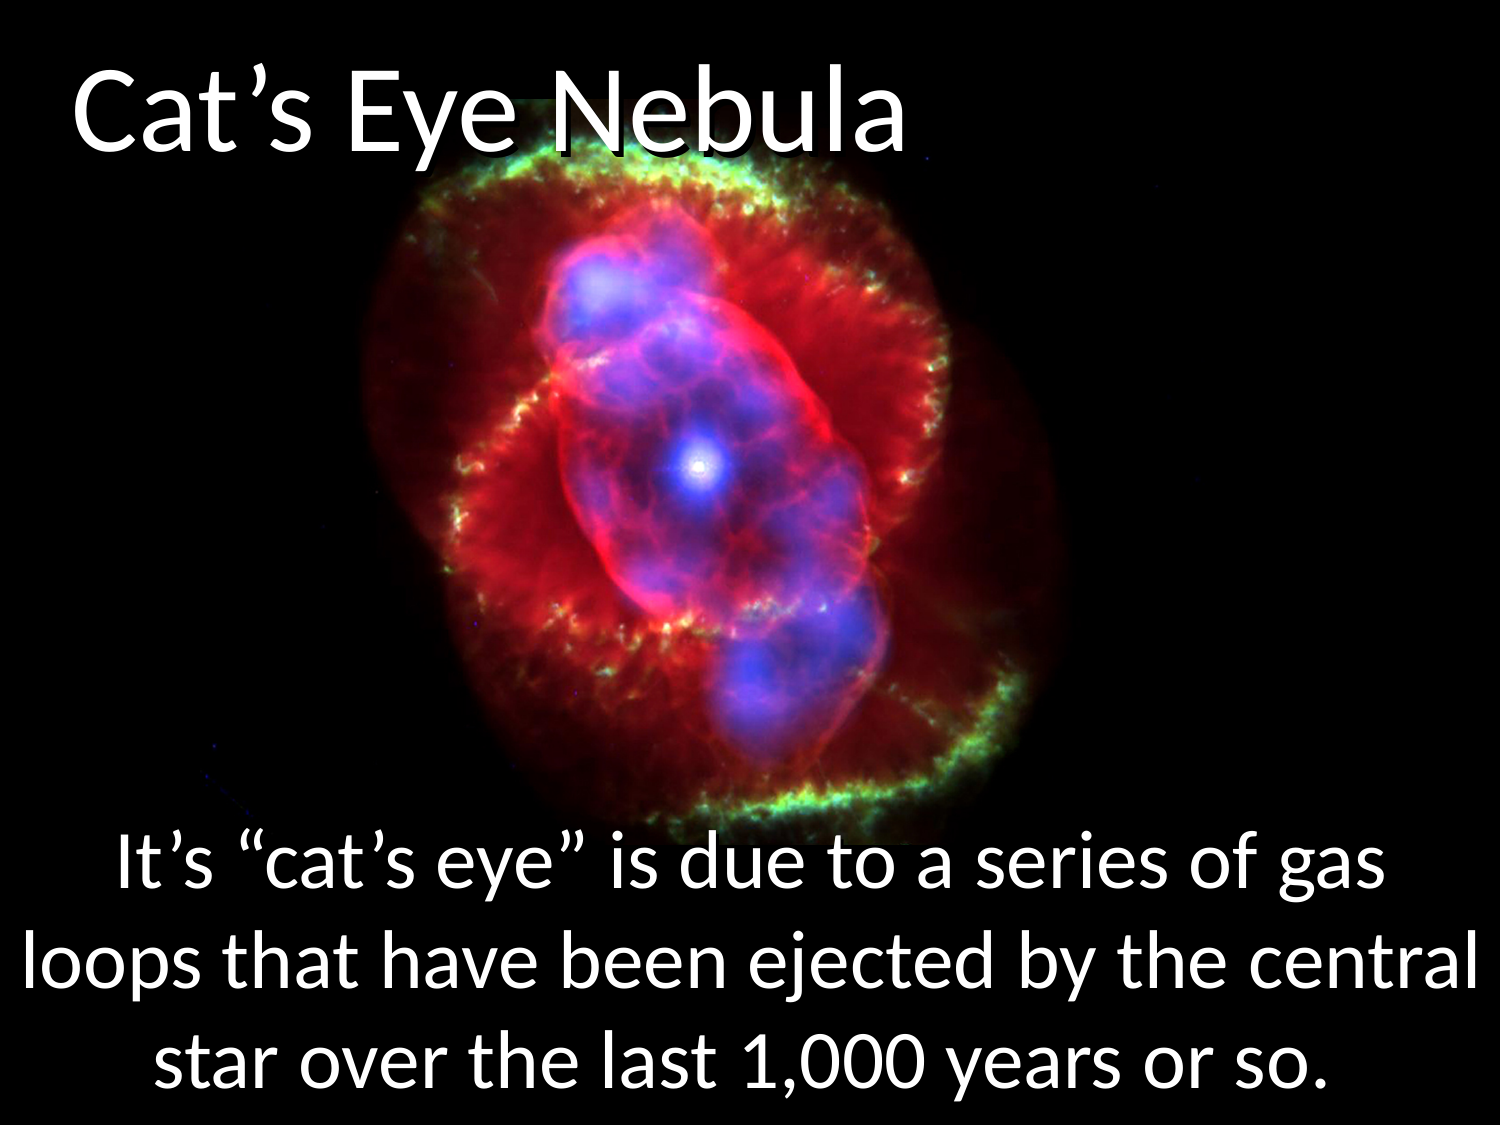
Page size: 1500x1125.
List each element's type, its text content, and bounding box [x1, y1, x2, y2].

text_box Cat’s Eye Nebula [16, 19, 967, 187]
picture [200, 99, 1208, 797]
text_box It’s “cat’s eye” is due to a series of gas loops that have been ejected by the central star over the last 1,000 years or so. [0, 797, 1500, 1116]
